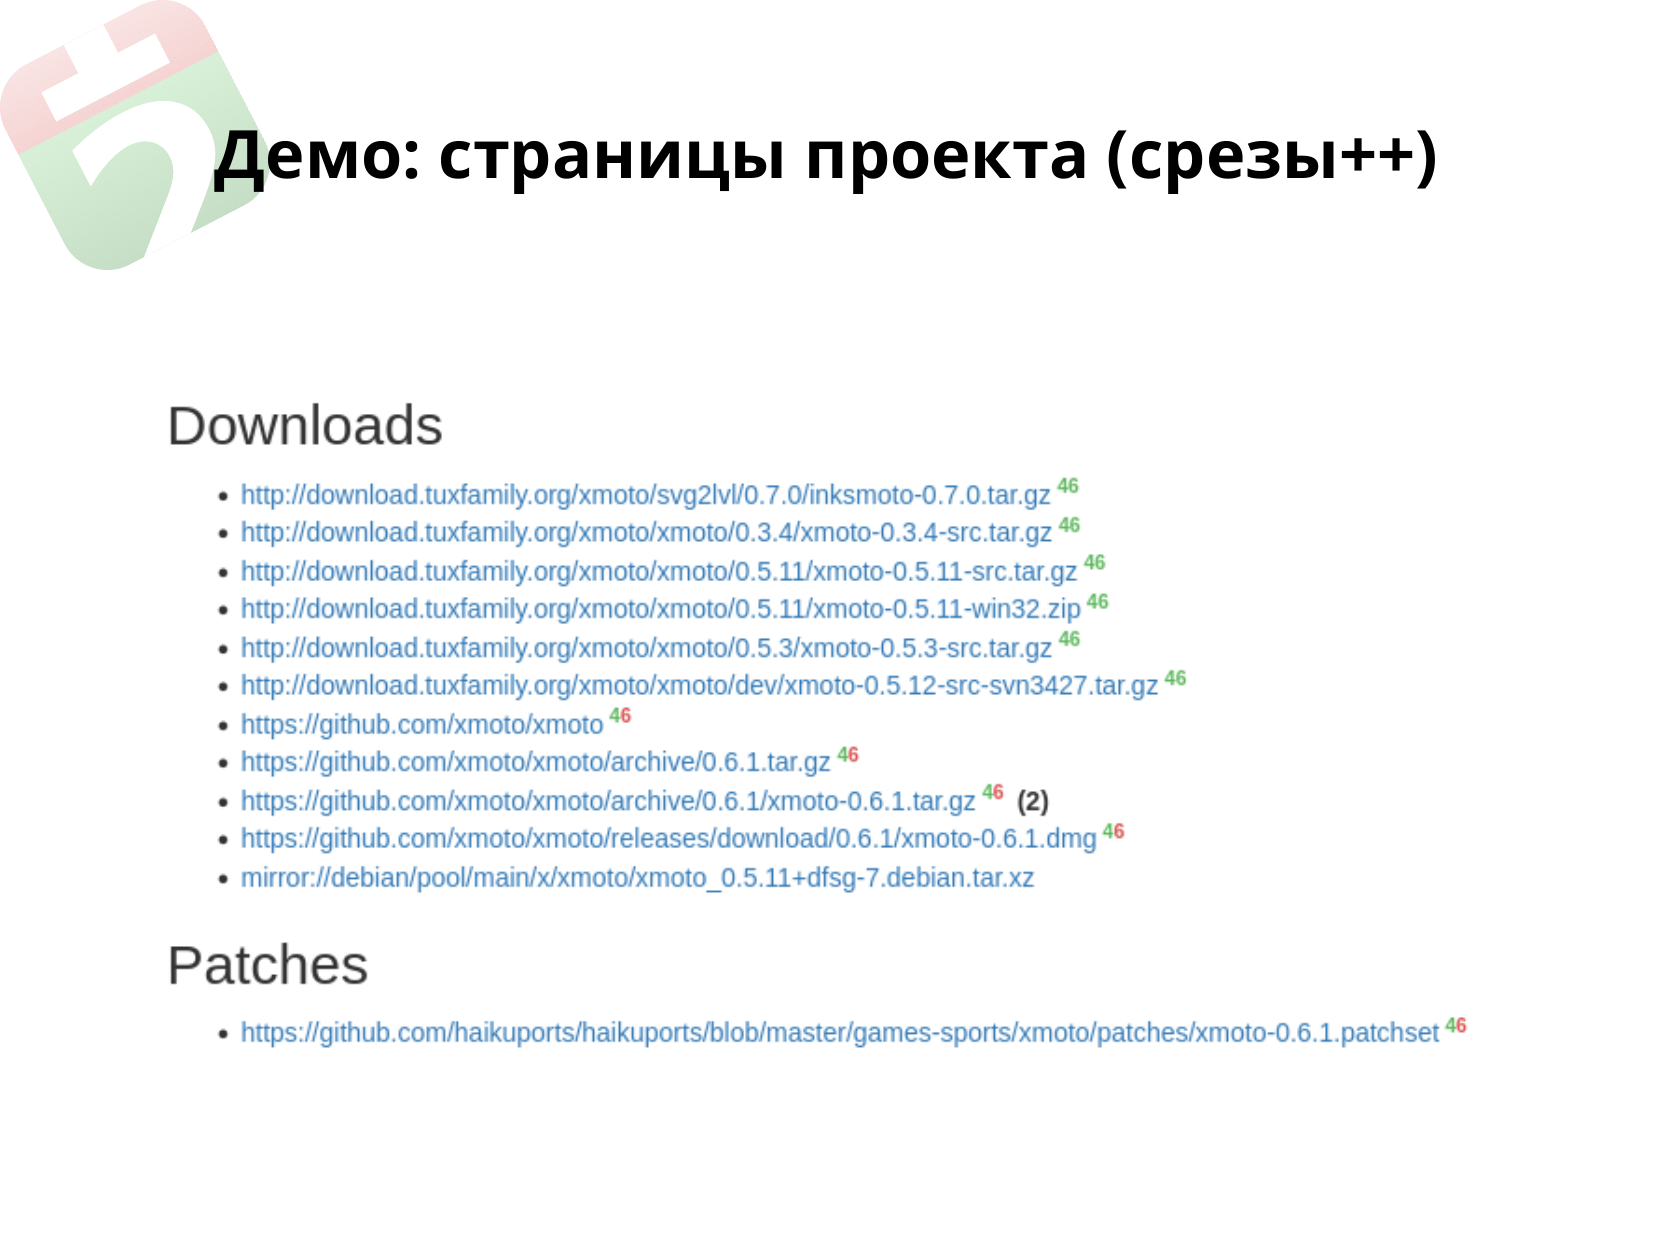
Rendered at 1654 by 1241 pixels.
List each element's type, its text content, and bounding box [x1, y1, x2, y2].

title Демо: страницы проекта (срезы++) [82, 49, 1571, 257]
picture [151, 385, 1503, 1059]
